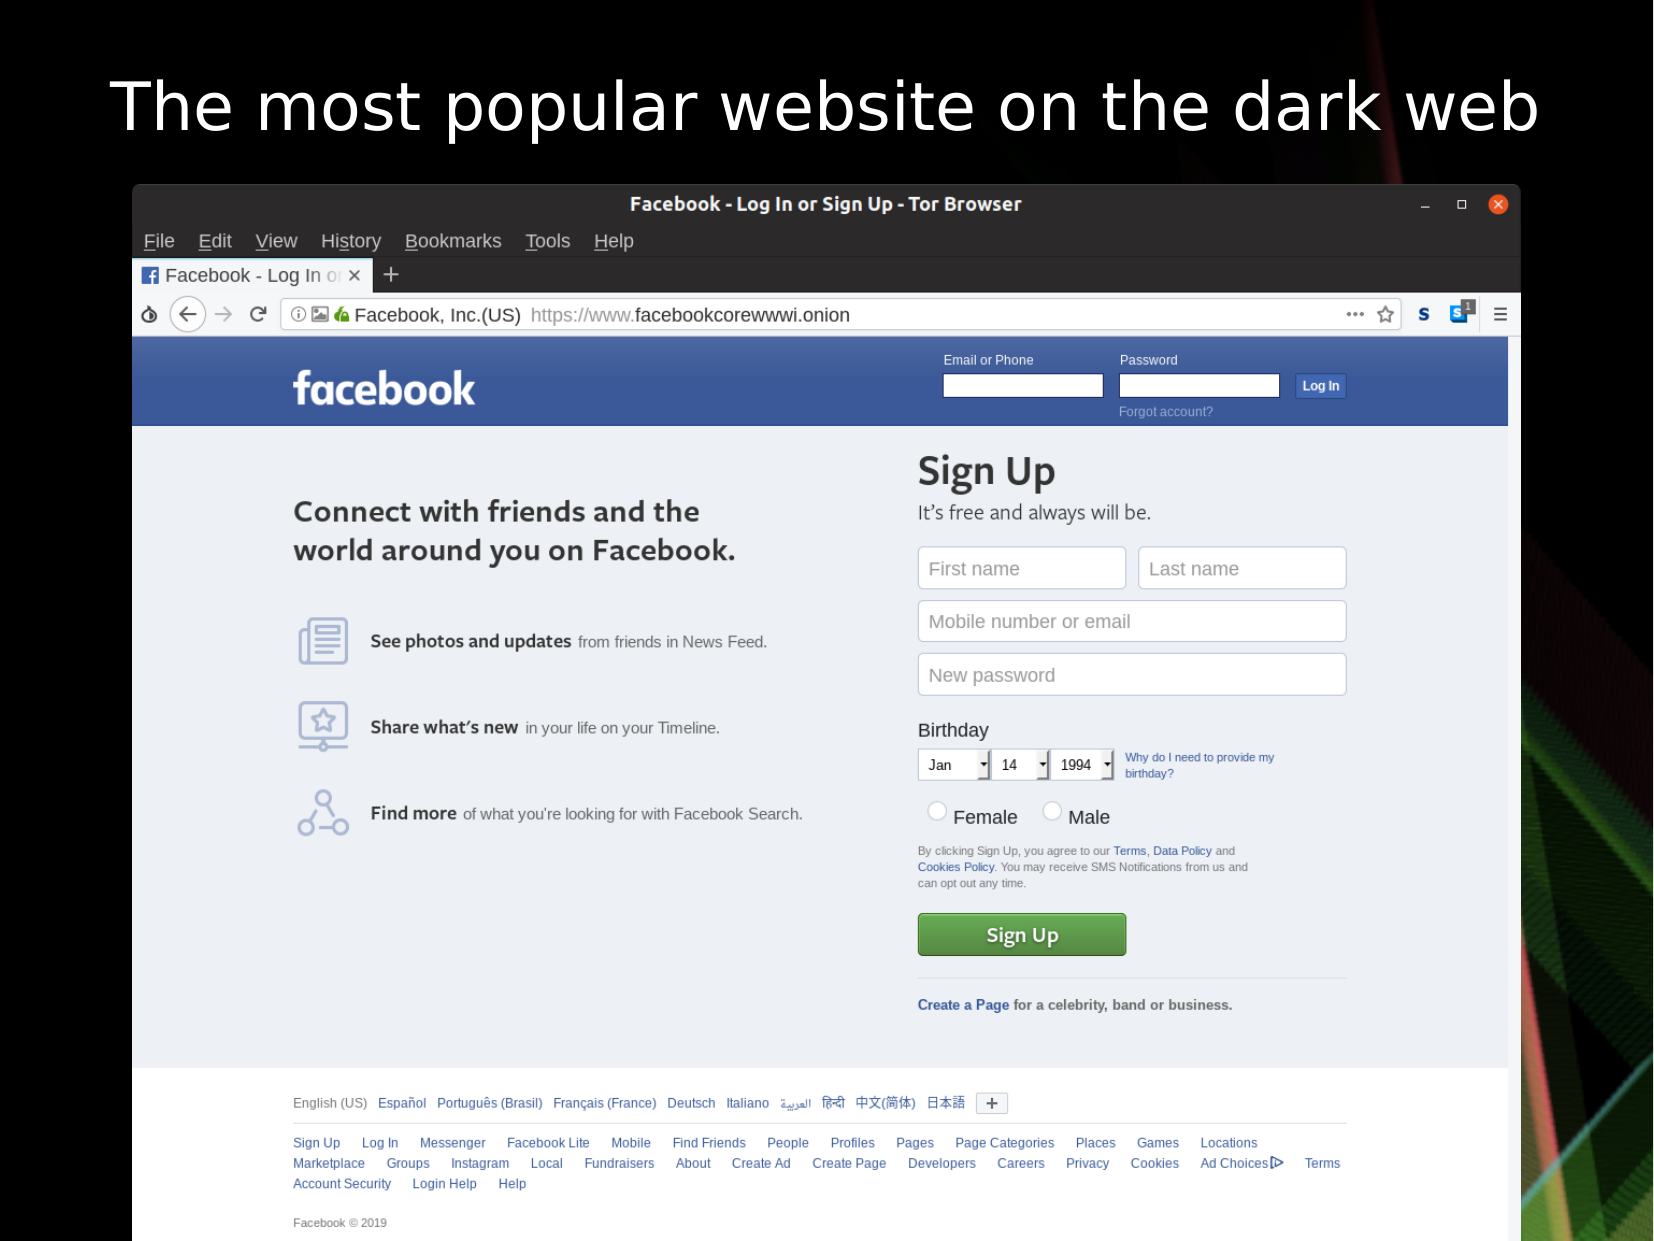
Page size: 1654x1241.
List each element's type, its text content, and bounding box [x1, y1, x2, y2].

title The most popular website on the dark web [82, 49, 1571, 166]
picture [0, 0, 1654, 1241]
